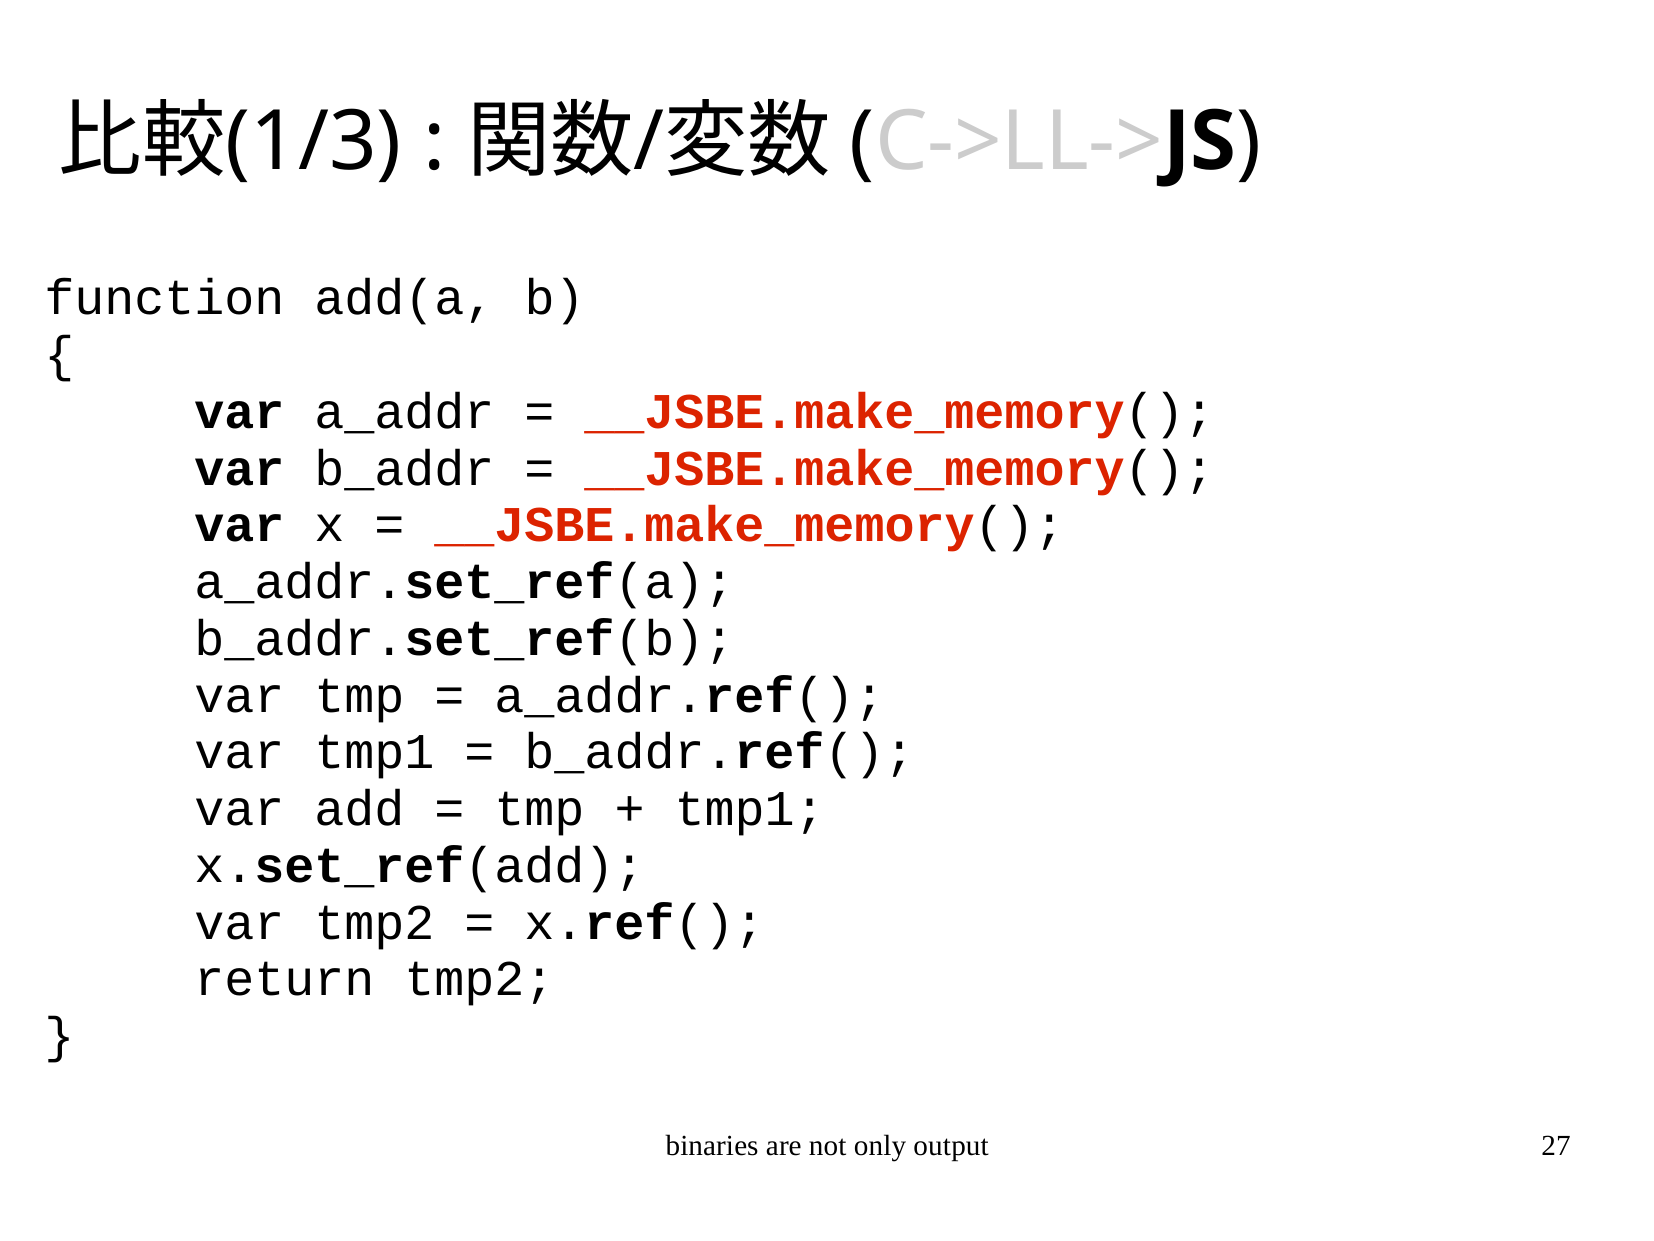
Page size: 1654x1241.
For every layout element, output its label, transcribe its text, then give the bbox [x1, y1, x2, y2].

title 比較(1/3) : 関数/変数 (C->LL->JS) [59, 29, 1548, 237]
text_box function add(a, b) { var a_addr = __JSBE.make_memory(); var b_addr = __JSBE.make_memory(); var x = __JSBE.make_memory(); a_addr.set_ref(a); b_addr.set_ref(b); var tmp = a_addr.ref(); var tmp1 = b_addr.ref(); var add = tmp + tmp1; x.set_ref(add); var tmp2 = x.ref(); return tmp2; } [29, 265, 1565, 1061]
